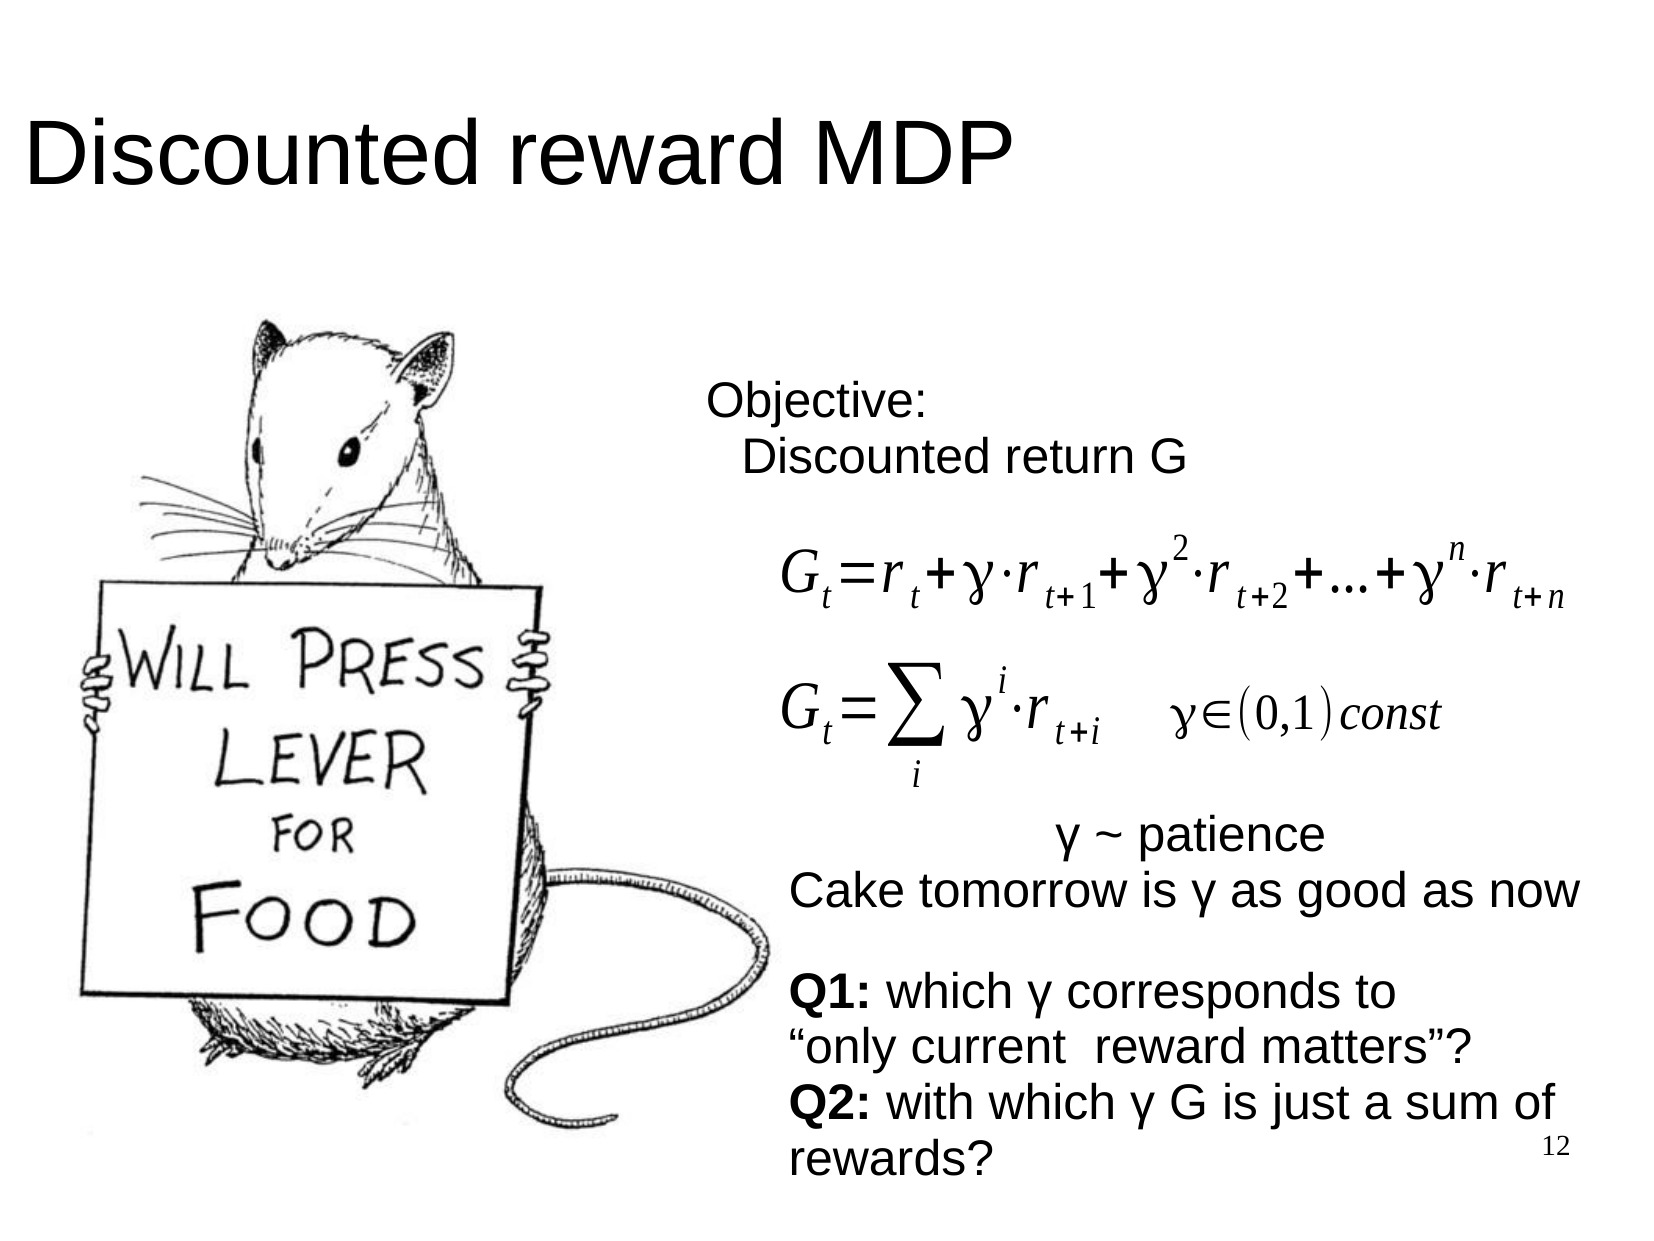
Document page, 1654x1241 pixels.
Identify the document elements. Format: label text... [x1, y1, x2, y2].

text_box Objective: Discounted return G [670, 371, 1654, 541]
text_box Q1: which γ corresponds to “only current reward matters”? Q2: with which γ G is just a sum of rewards? [753, 961, 1594, 1188]
picture [0, 250, 791, 1241]
chart [765, 523, 1579, 616]
title Discounted reward MDP [23, 49, 1512, 257]
text_box γ ~ patience Cake tomorrow is γ as good as now [753, 805, 1594, 919]
chart [1155, 681, 1456, 743]
chart [765, 655, 1114, 796]
